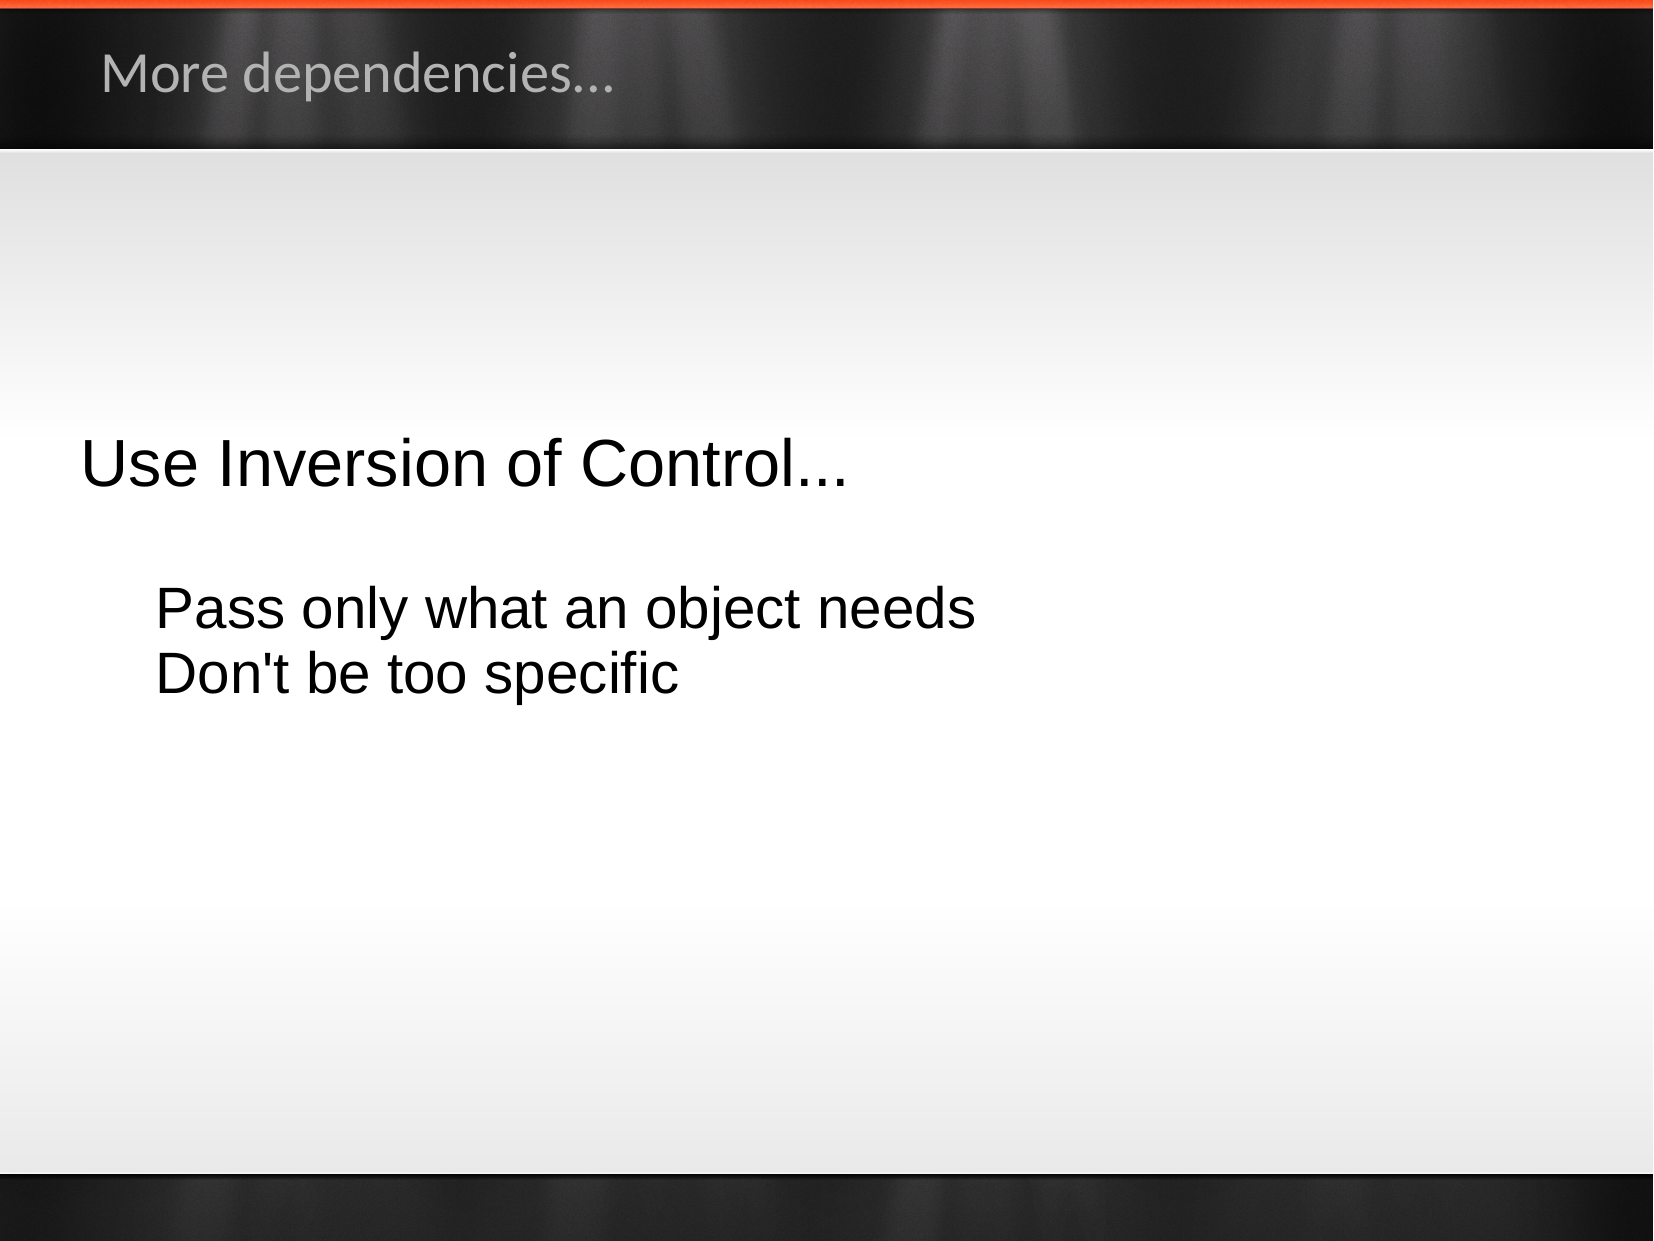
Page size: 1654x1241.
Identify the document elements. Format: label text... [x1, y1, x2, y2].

subtitle Use Inversion of Control... Pass only what an object needs Don't be too specific [80, 305, 1569, 1125]
title More dependencies... [100, 6, 1588, 151]
picture [0, 0, 1653, 1241]
